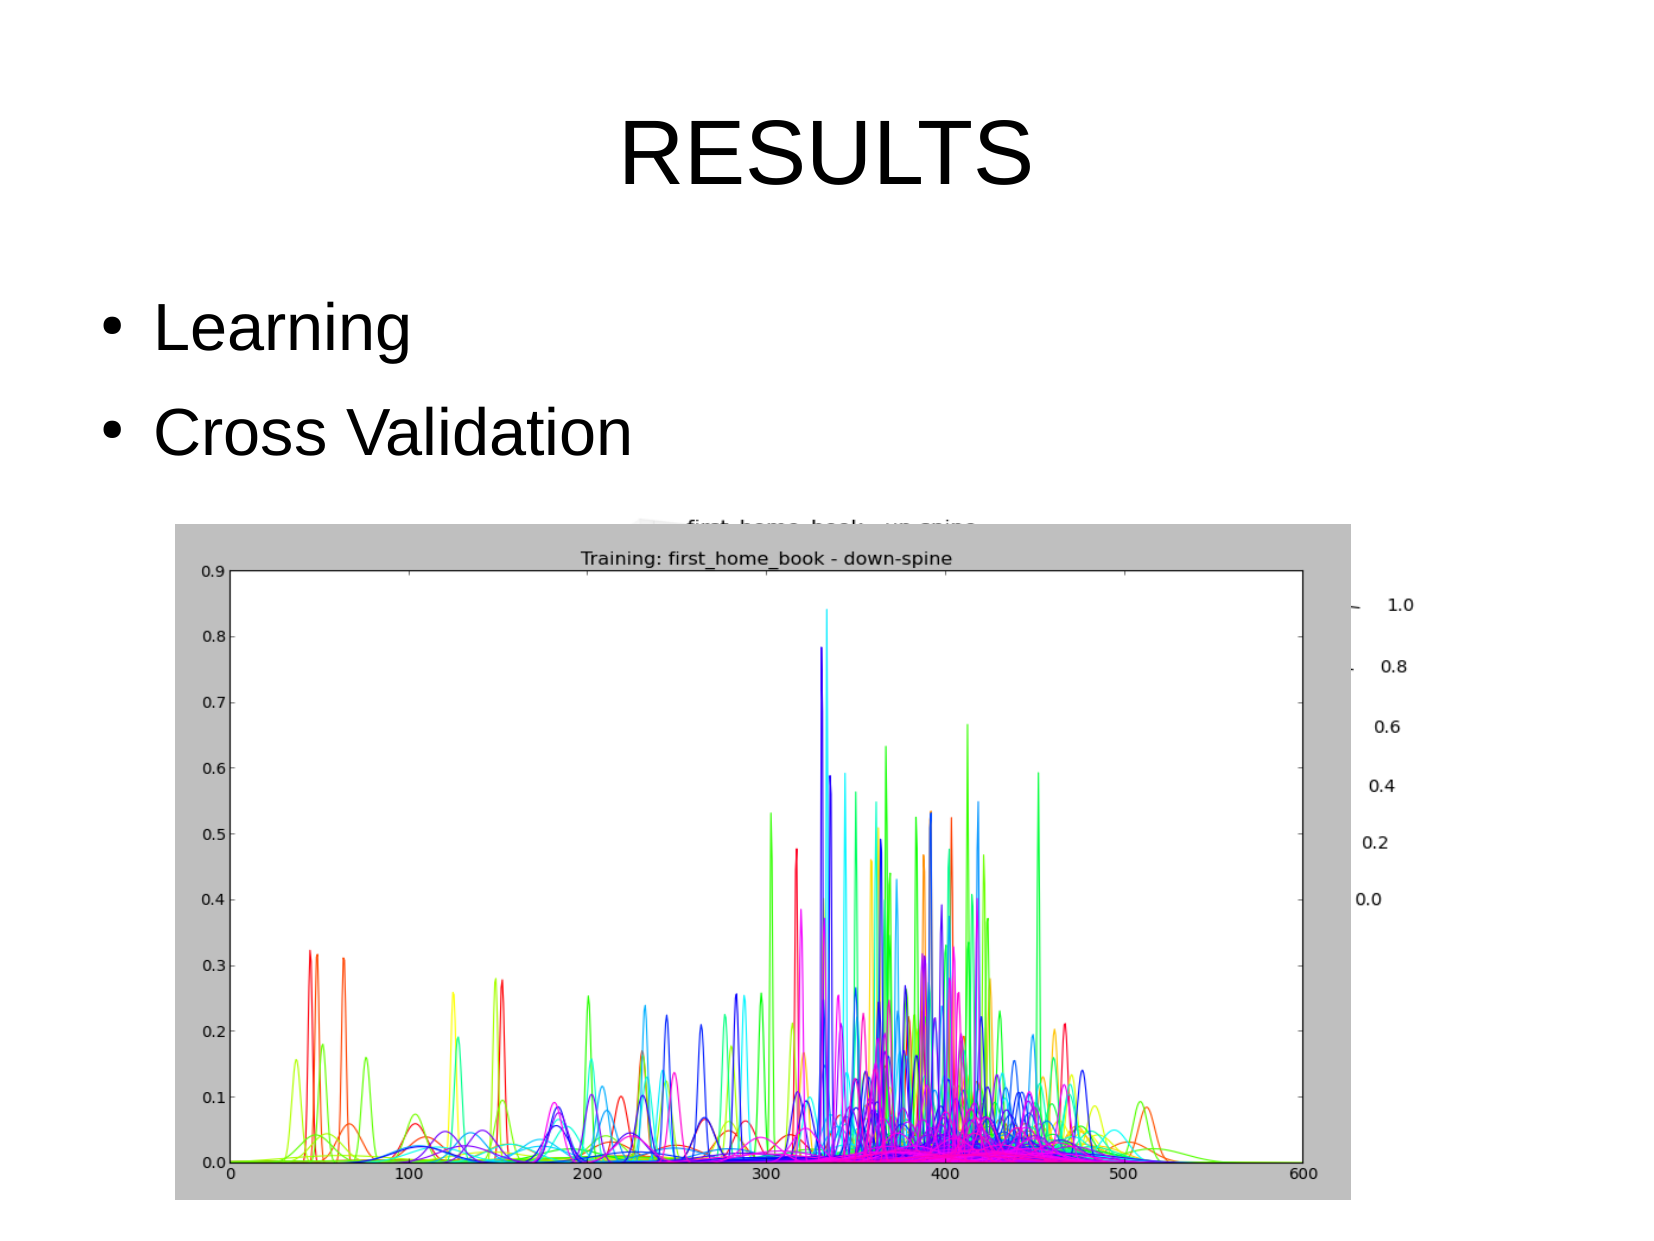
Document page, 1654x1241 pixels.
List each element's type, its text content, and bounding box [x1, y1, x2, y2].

picture [175, 494, 1441, 1201]
list Learning Cross Validation [82, 290, 1538, 1010]
title RESULTS [82, 49, 1571, 257]
